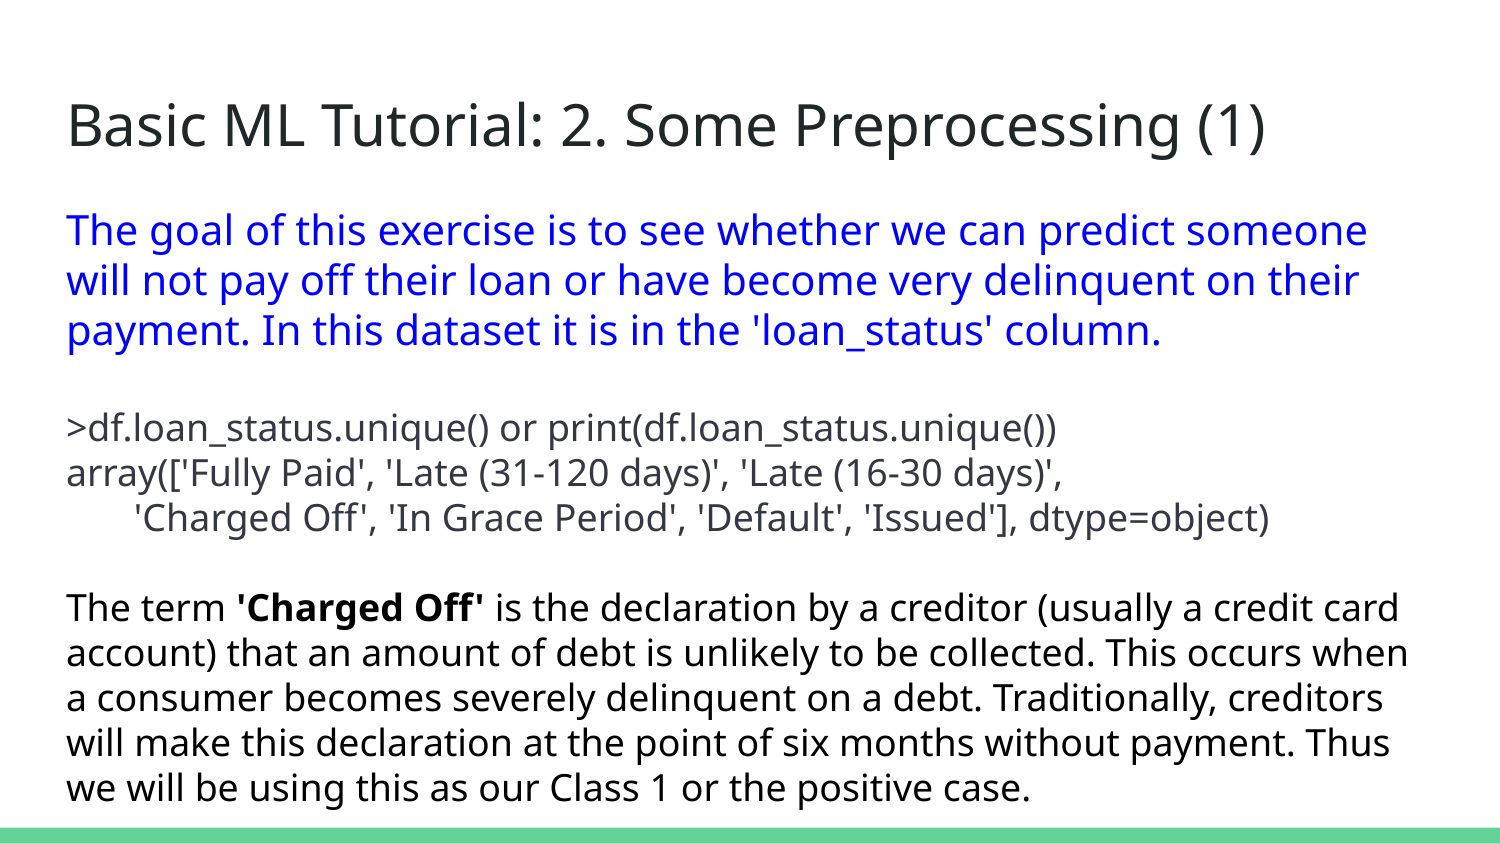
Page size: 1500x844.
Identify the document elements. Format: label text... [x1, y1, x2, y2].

title Basic ML Tutorial: 2. Some Preprocessing (1) [51, 72, 1449, 167]
list The goal of this exercise is to see whether we can predict someone will not pay off their loan or have become very delinquent on their payment. In this dataset it is in the 'loan_status' column. >df.loan_status.unique() or print(df.loan_status.unique()) array(['Fully Paid', 'Late (31-120 days)', 'Late (16-30 days)', 'Charged Off', 'In Grace Period', 'Default', 'Issued'], dtype=object) The term 'Charged Off' is the declaration by a creditor (usually a credit card account) that an amount of debt is unlikely to be collected. This occurs when a consumer becomes severely delinquent on a debt. Traditionally, creditors will make this declaration at the point of six months without payment. Thus we will be using this as our Class 1 or the positive case. [51, 189, 1449, 750]
